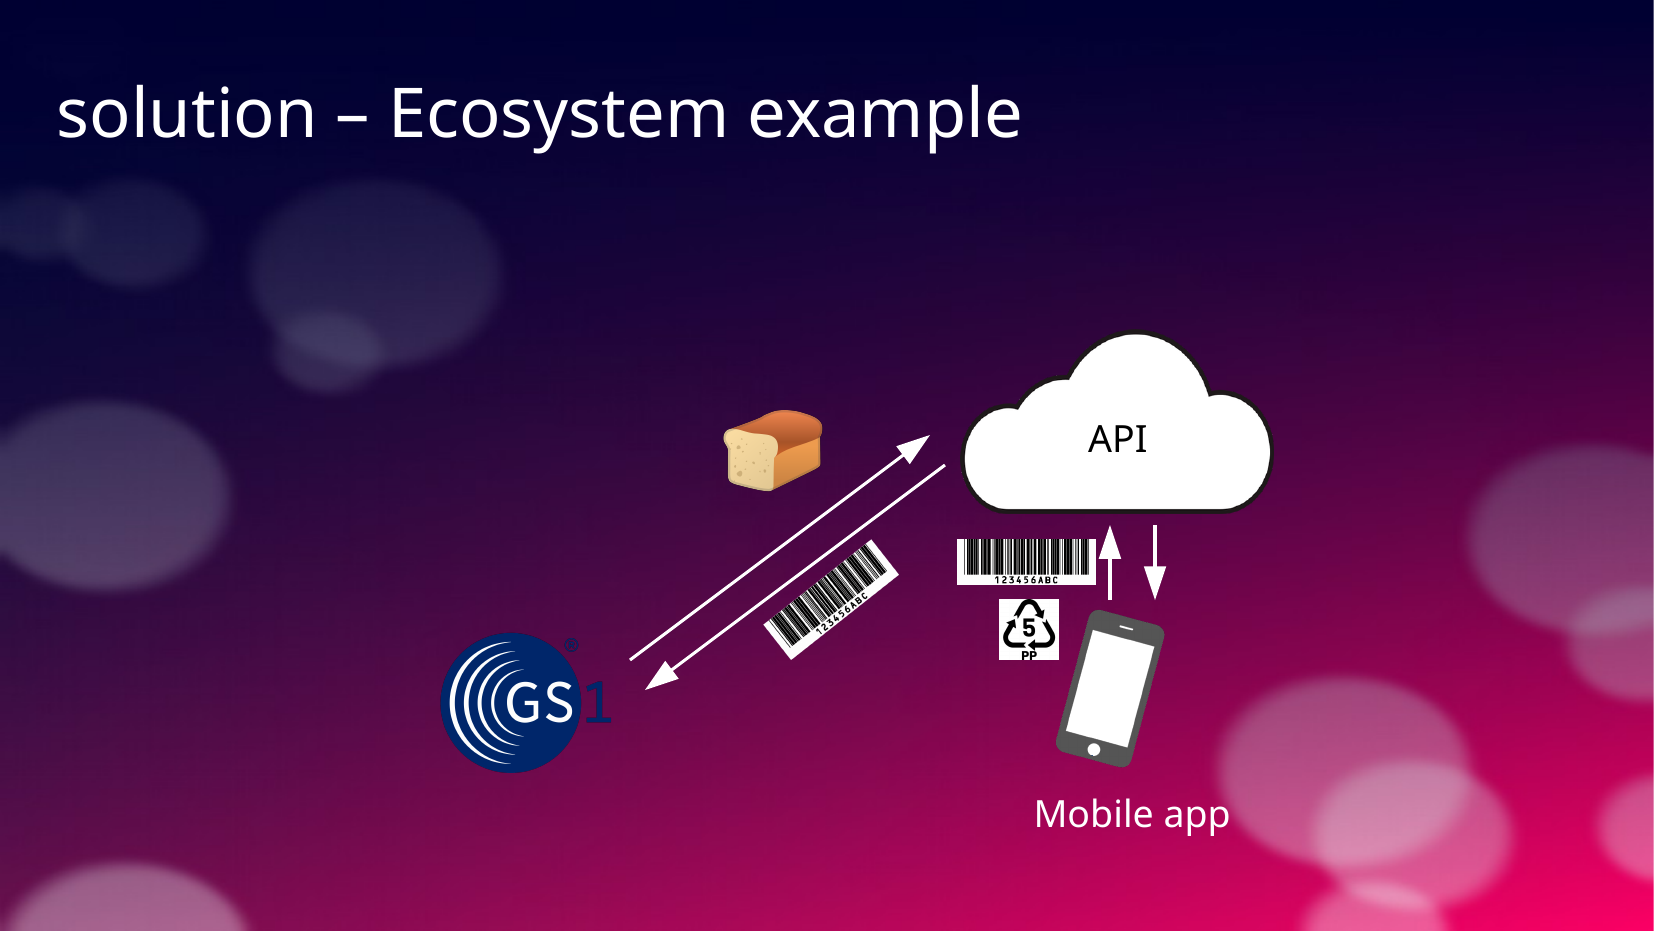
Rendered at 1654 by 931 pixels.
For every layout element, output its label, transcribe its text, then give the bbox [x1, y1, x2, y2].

text_box Mobile app [1018, 780, 1183, 840]
text_box API [1073, 405, 1140, 466]
picture [0, 0, 1654, 931]
title solution – Ecosystem example [56, 33, 1546, 190]
